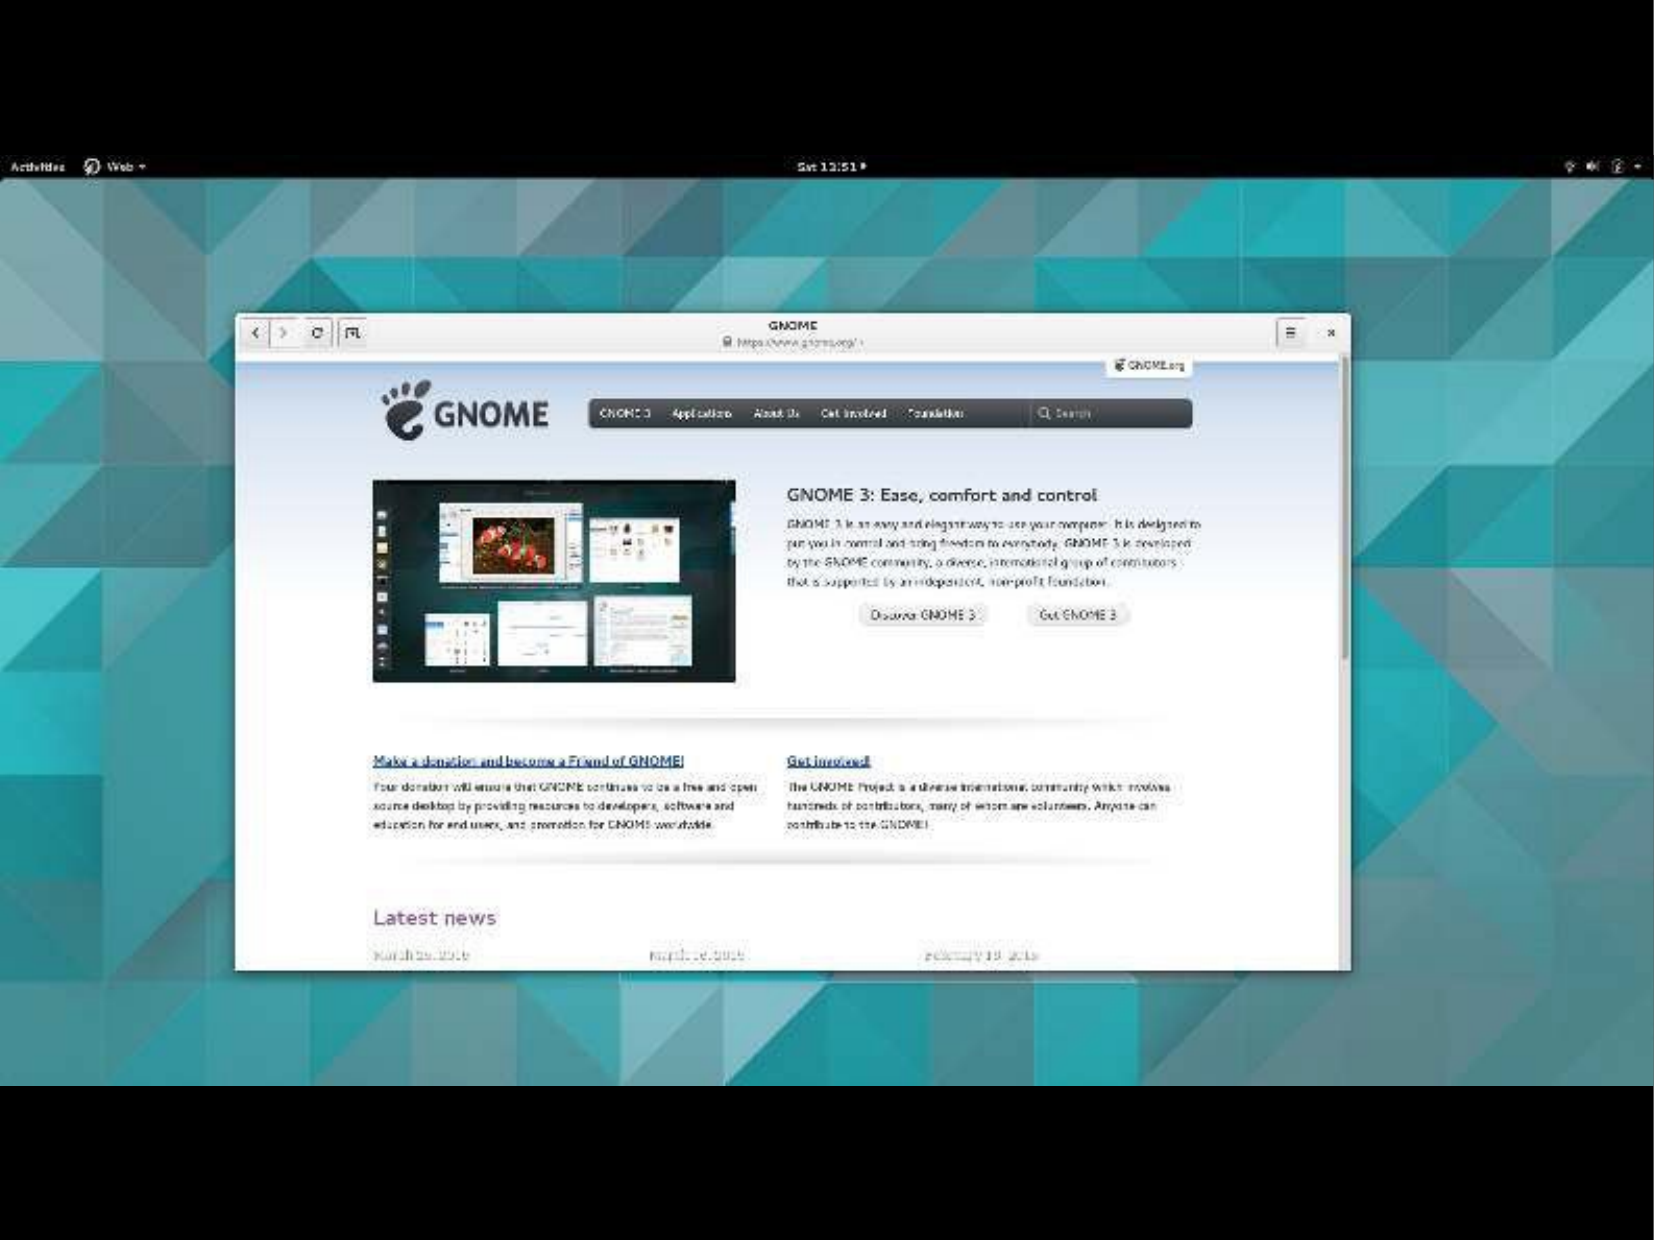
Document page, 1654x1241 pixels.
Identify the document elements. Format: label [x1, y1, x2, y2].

text_box [0, 155, 1654, 1086]
